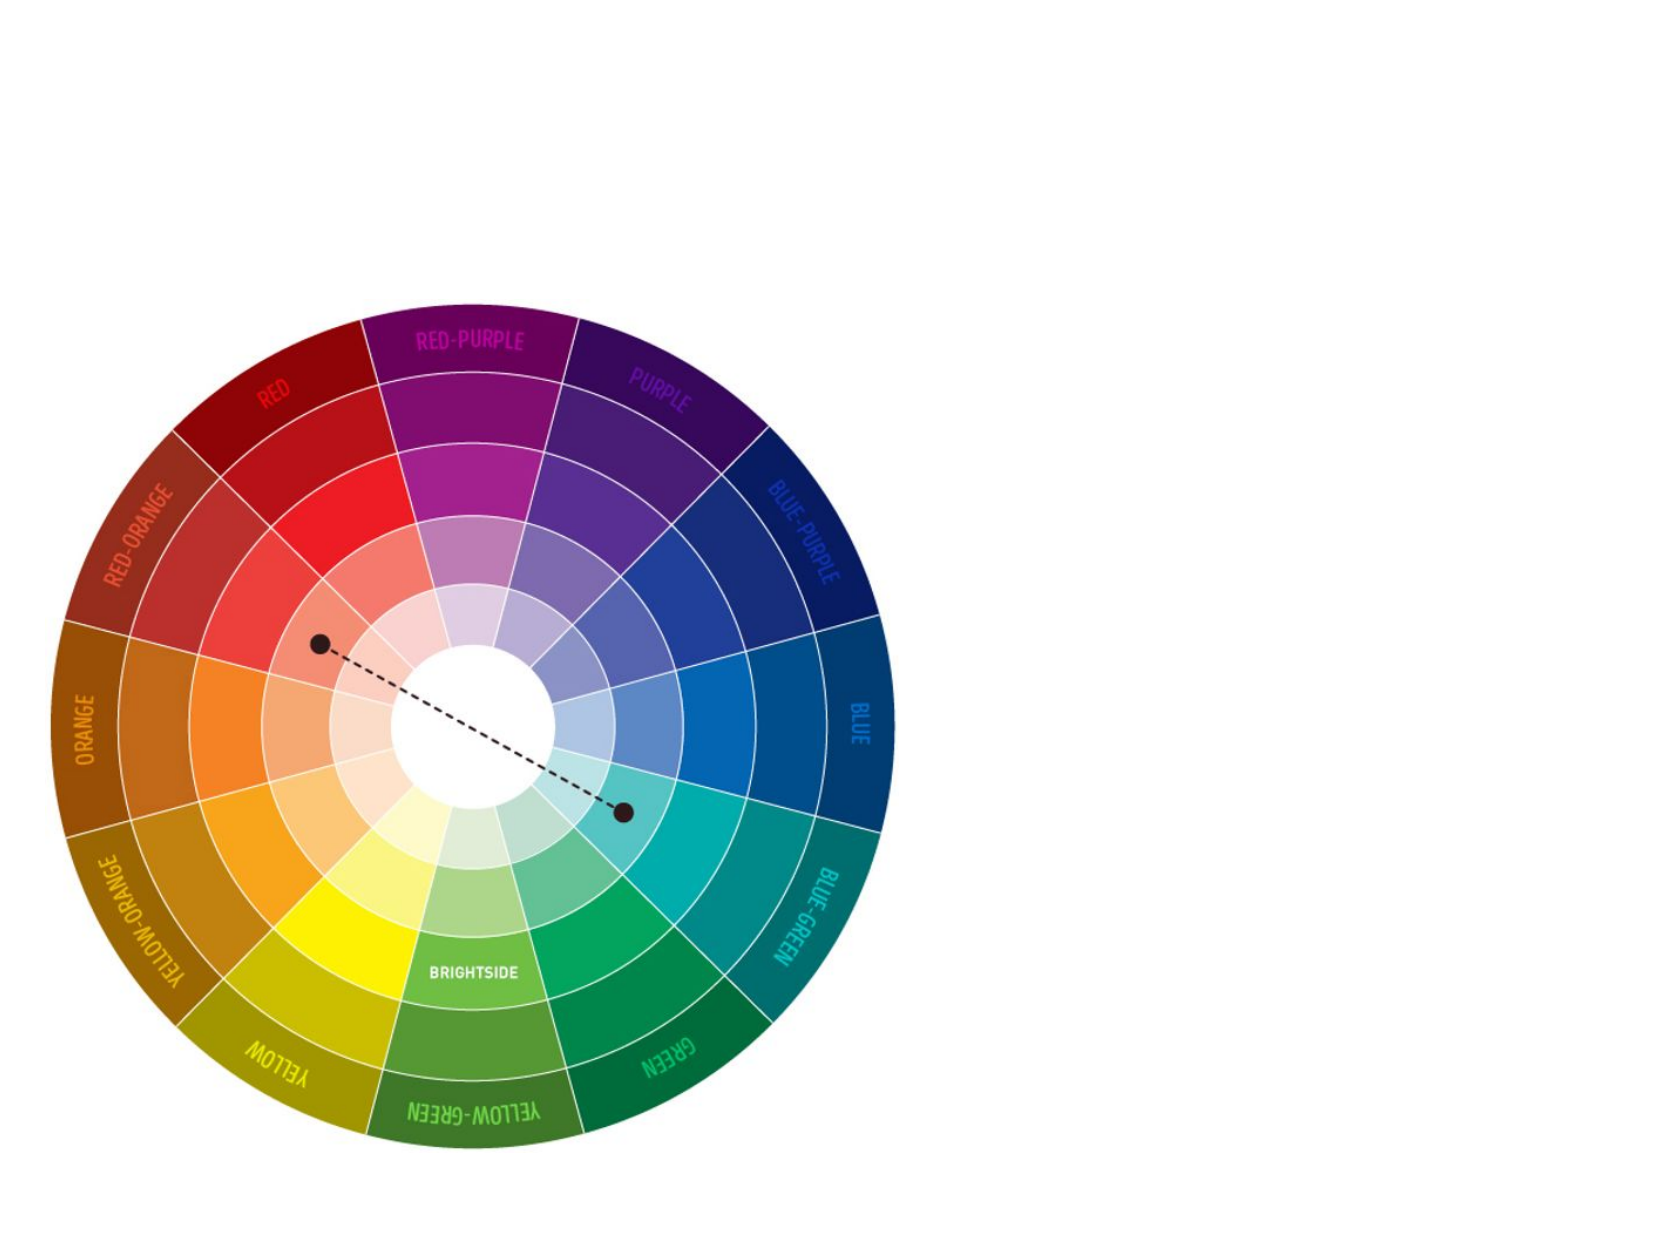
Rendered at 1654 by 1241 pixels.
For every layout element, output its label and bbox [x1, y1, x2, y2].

picture [45, 299, 899, 1154]
